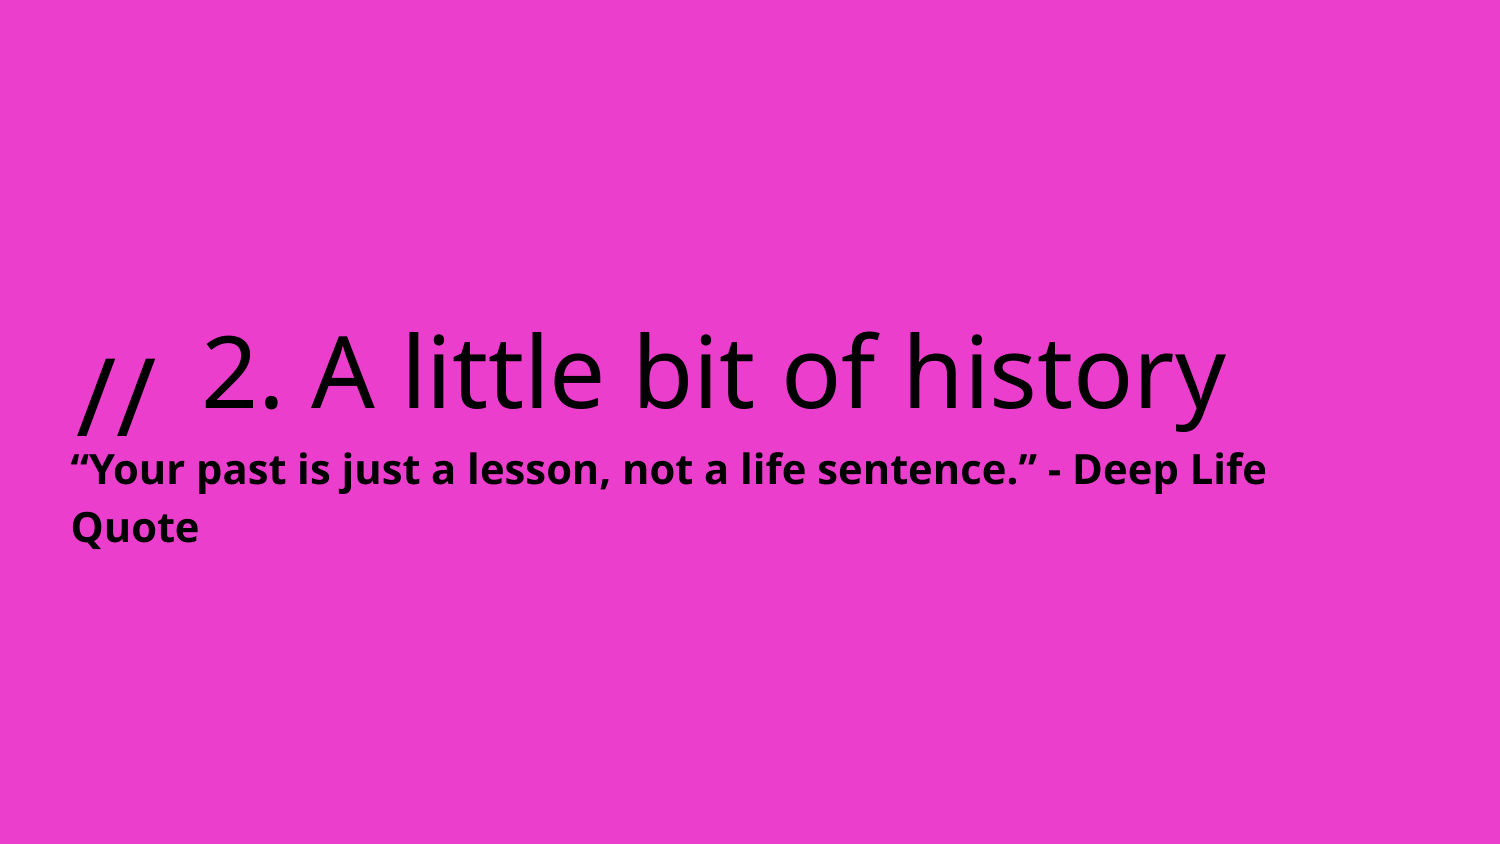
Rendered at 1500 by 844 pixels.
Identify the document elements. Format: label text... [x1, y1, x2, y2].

subtitle “Your past is just a lesson, not a life sentence.” - Deep Life Quote [70, 435, 1402, 522]
text_box // [61, 293, 264, 474]
title 2. A little bit of history [264, 308, 1402, 421]
